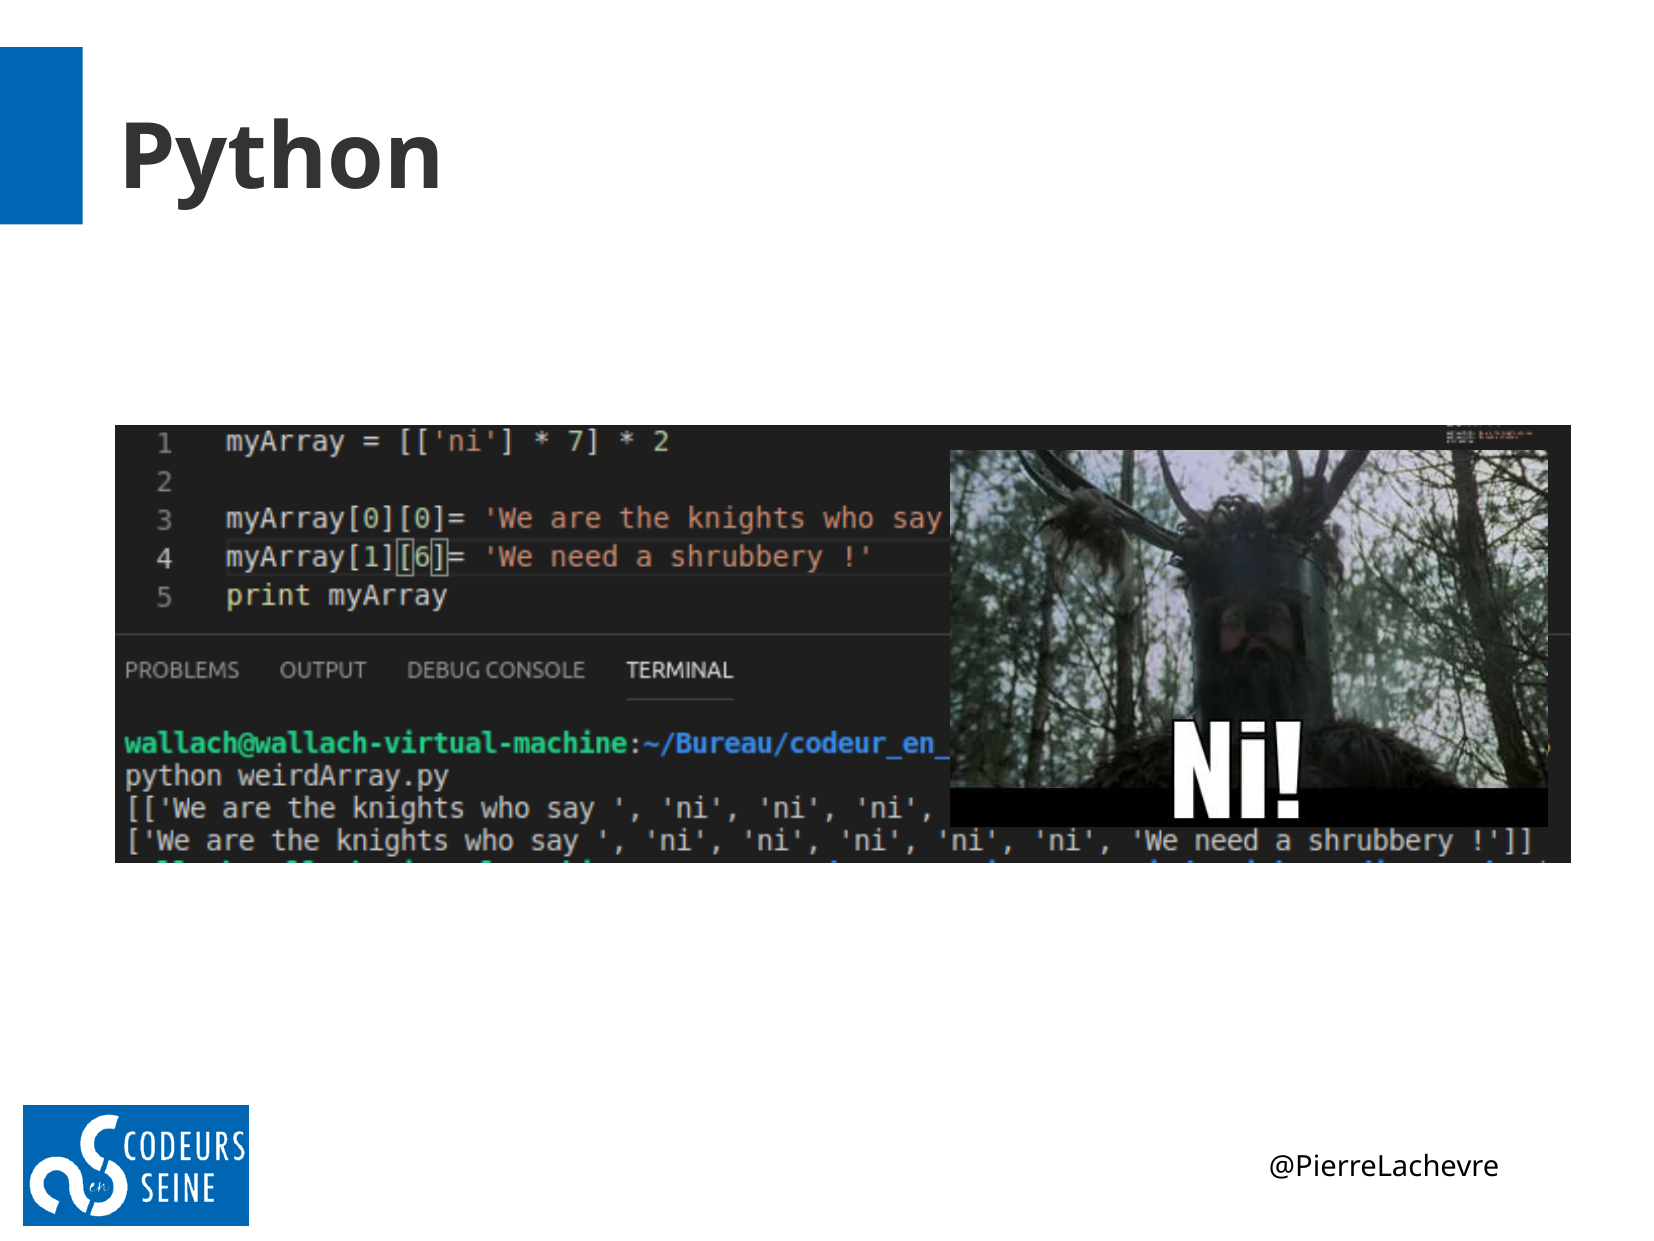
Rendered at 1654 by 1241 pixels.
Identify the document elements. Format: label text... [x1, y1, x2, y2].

picture [115, 425, 1571, 863]
title Python [118, 49, 1571, 257]
picture [23, 1105, 249, 1226]
